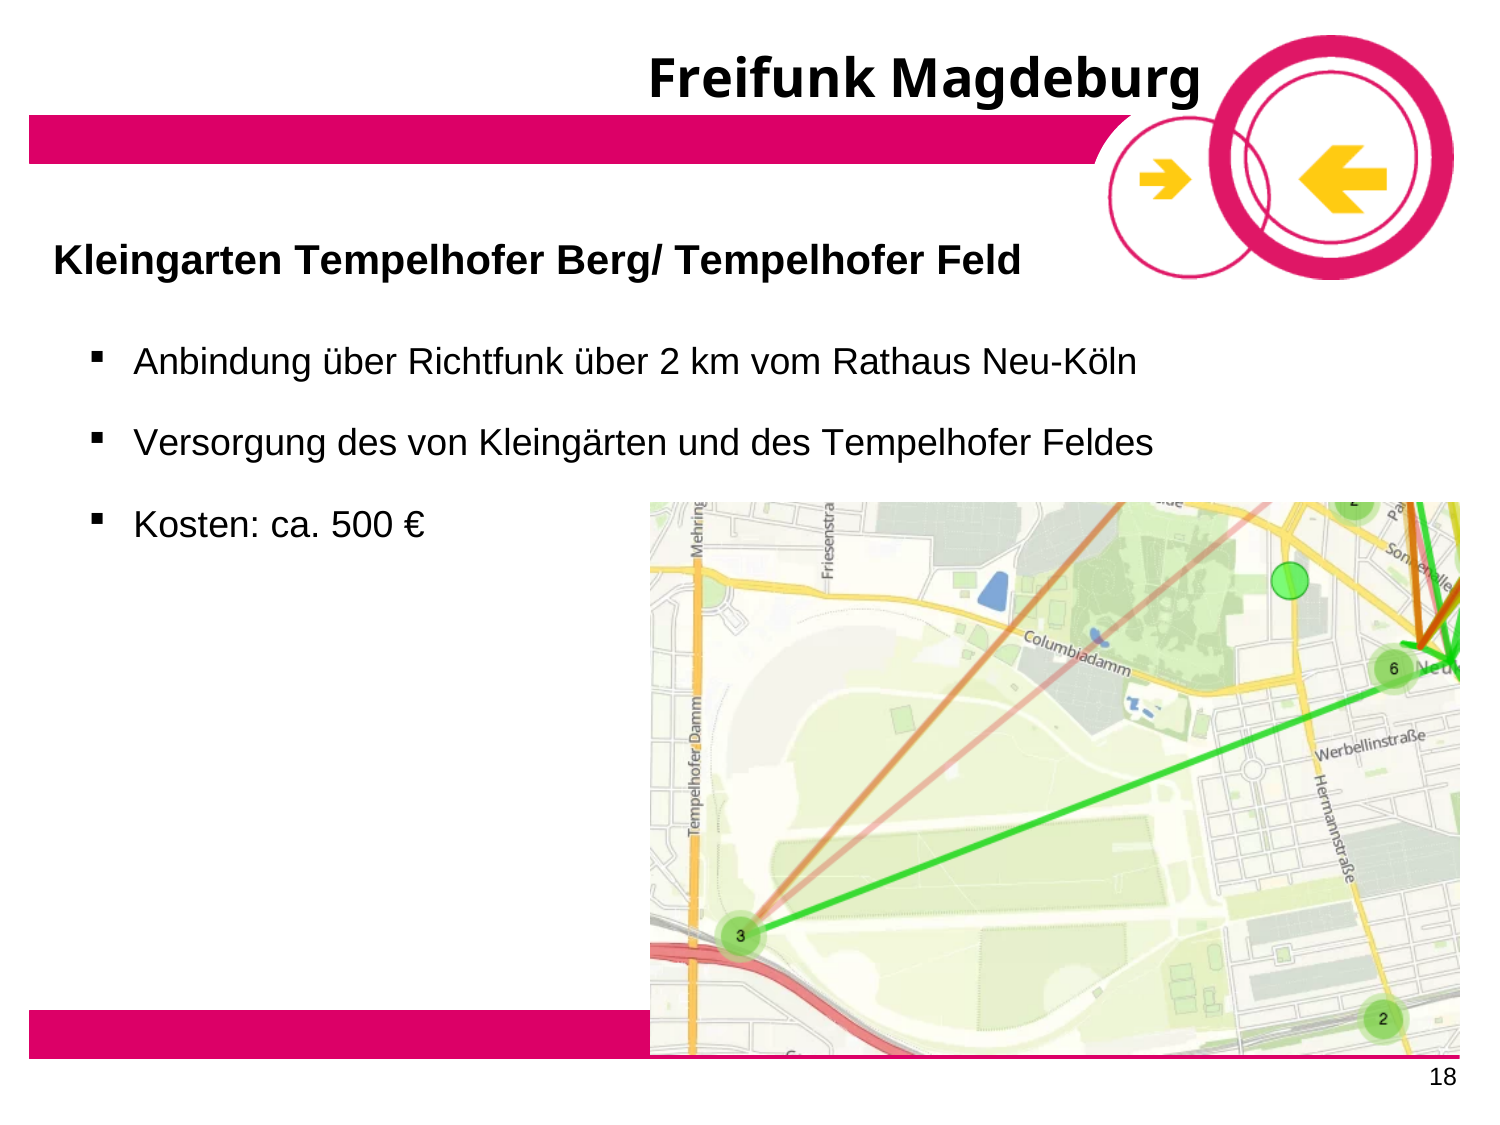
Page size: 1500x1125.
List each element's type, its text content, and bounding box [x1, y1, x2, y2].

text_box Anbindung über Richtfunk über 2 km vom Rathaus Neu-Köln Versorgung des von Kleingärten und des Tempelhofer Feldes Kosten: ca. 500 € [59, 337, 1301, 985]
picture [650, 502, 1460, 1055]
picture [1107, 35, 1454, 280]
text_box Kleingarten Tempelhofer Berg/ Tempelhofer Feld [53, 233, 1046, 313]
